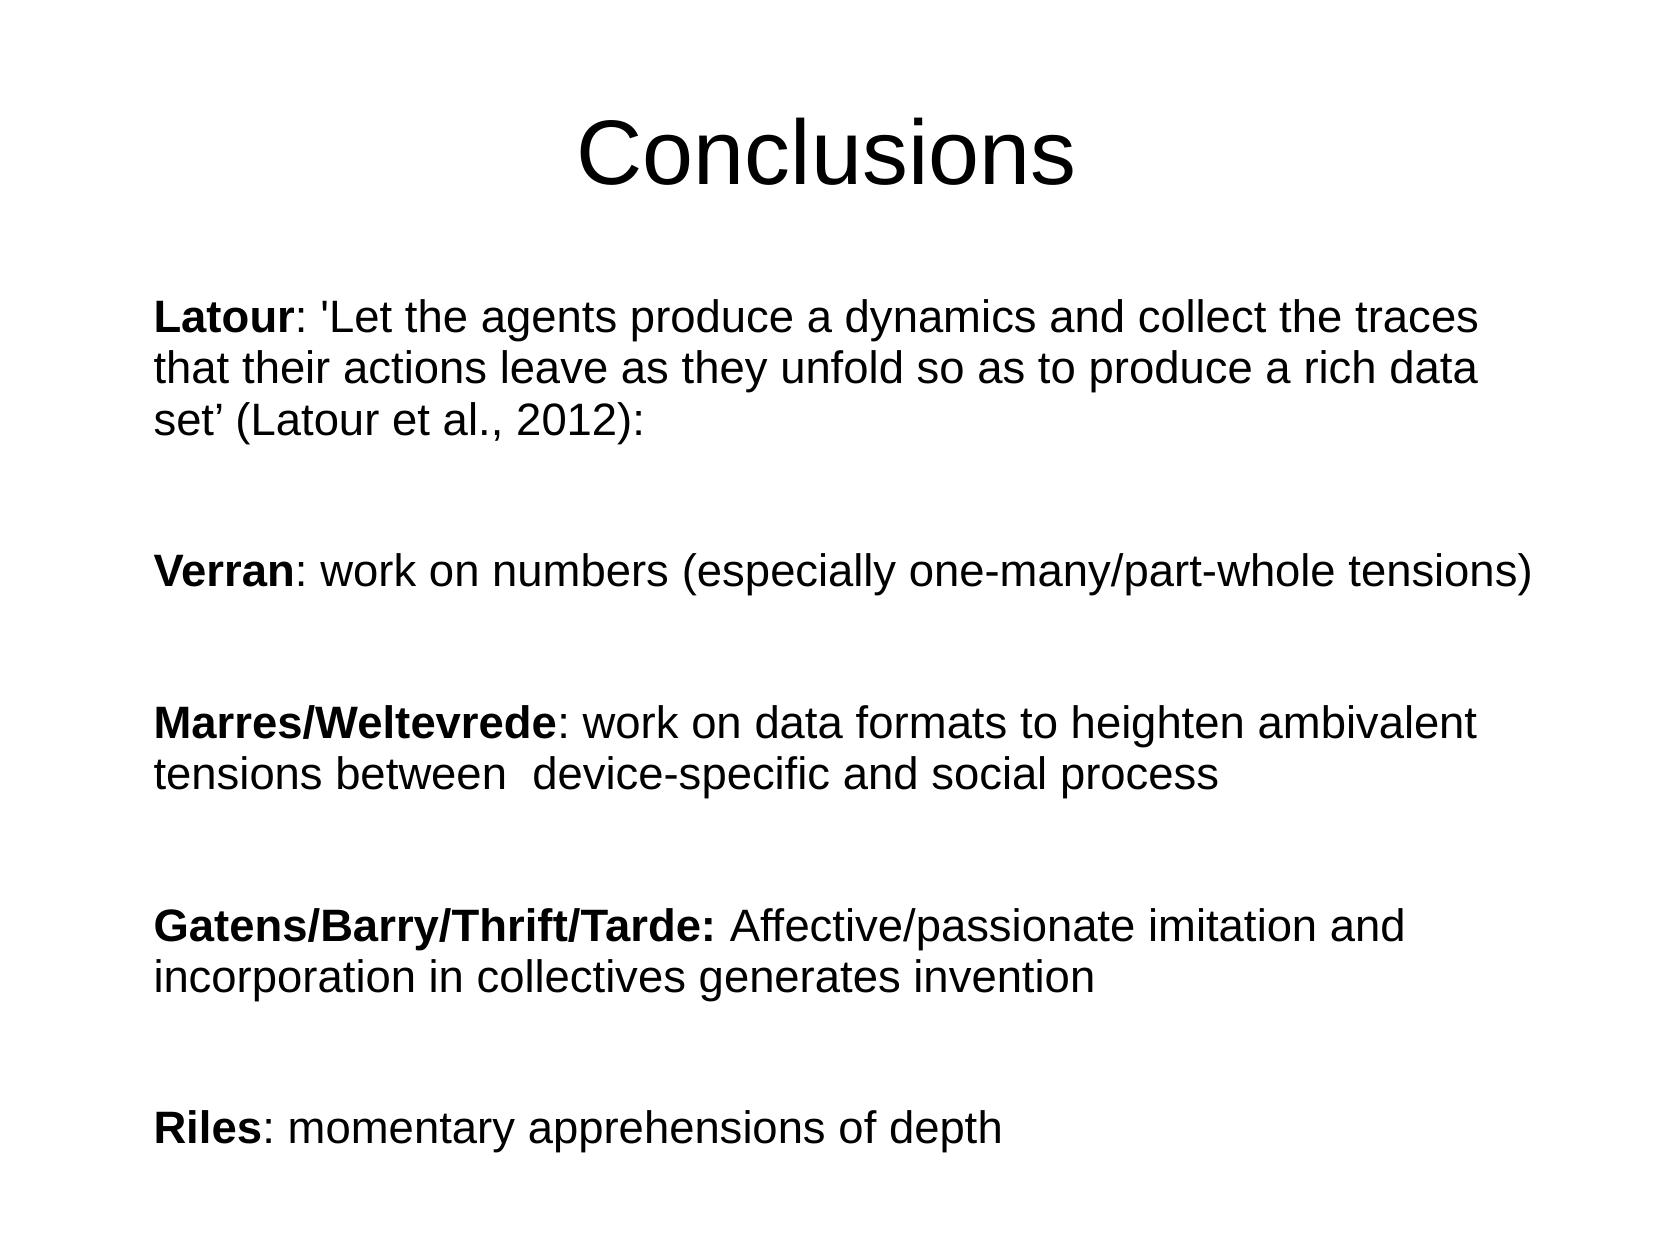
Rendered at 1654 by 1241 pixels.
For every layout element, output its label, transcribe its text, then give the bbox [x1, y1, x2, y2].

title Conclusions [82, 49, 1571, 257]
list Latour: 'Let the agents produce a dynamics and collect the traces that their actions leave as they unfold so as to produce a rich data set’ (Latour et al., 2012): Verran: work on numbers (especially one-many/part-whole tensions) Marres/Weltevrede: work on data formats to heighten ambivalent tensions between device-specific and social process Gatens/Barry/Thrift/Tarde: Affective/passionate imitation and incorporation in collectives generates invention Riles: momentary apprehensions of depth [153, 291, 1536, 1205]
